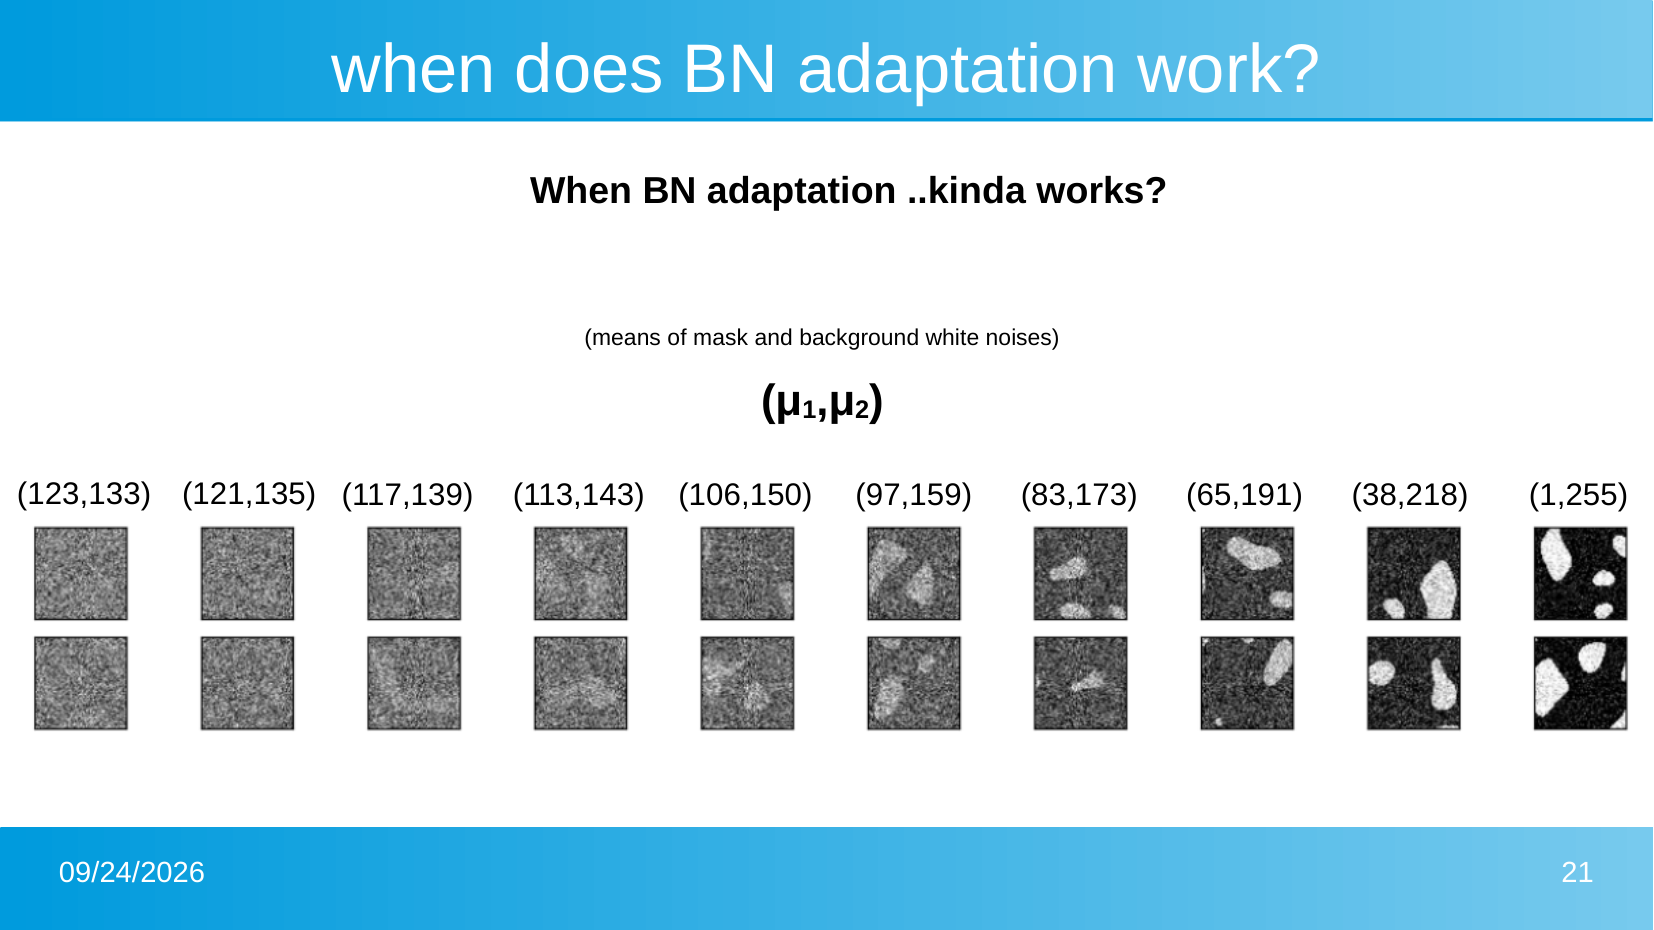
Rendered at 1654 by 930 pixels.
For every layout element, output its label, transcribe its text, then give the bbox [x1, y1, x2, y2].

text_box (38,218) [1336, 469, 1484, 520]
text_box (1,255) [1514, 469, 1644, 520]
text_box (means of mask and background white noises) (μ1,μ2) [569, 317, 1076, 433]
text_box When BN adaptation ..kinda works? [515, 162, 1240, 262]
text_box (117,139) [326, 469, 492, 520]
picture [24, 520, 1637, 743]
text_box (121,135) [167, 469, 326, 520]
text_box (65,191) [1171, 469, 1319, 520]
text_box (83,173) [1006, 469, 1153, 520]
text_box (113,143) [498, 469, 663, 520]
text_box (123,133) [2, 469, 167, 519]
text_box (97,159) [840, 469, 988, 520]
text_box (106,150) [663, 469, 828, 520]
title when does BN adaptation work? [58, 29, 1594, 108]
